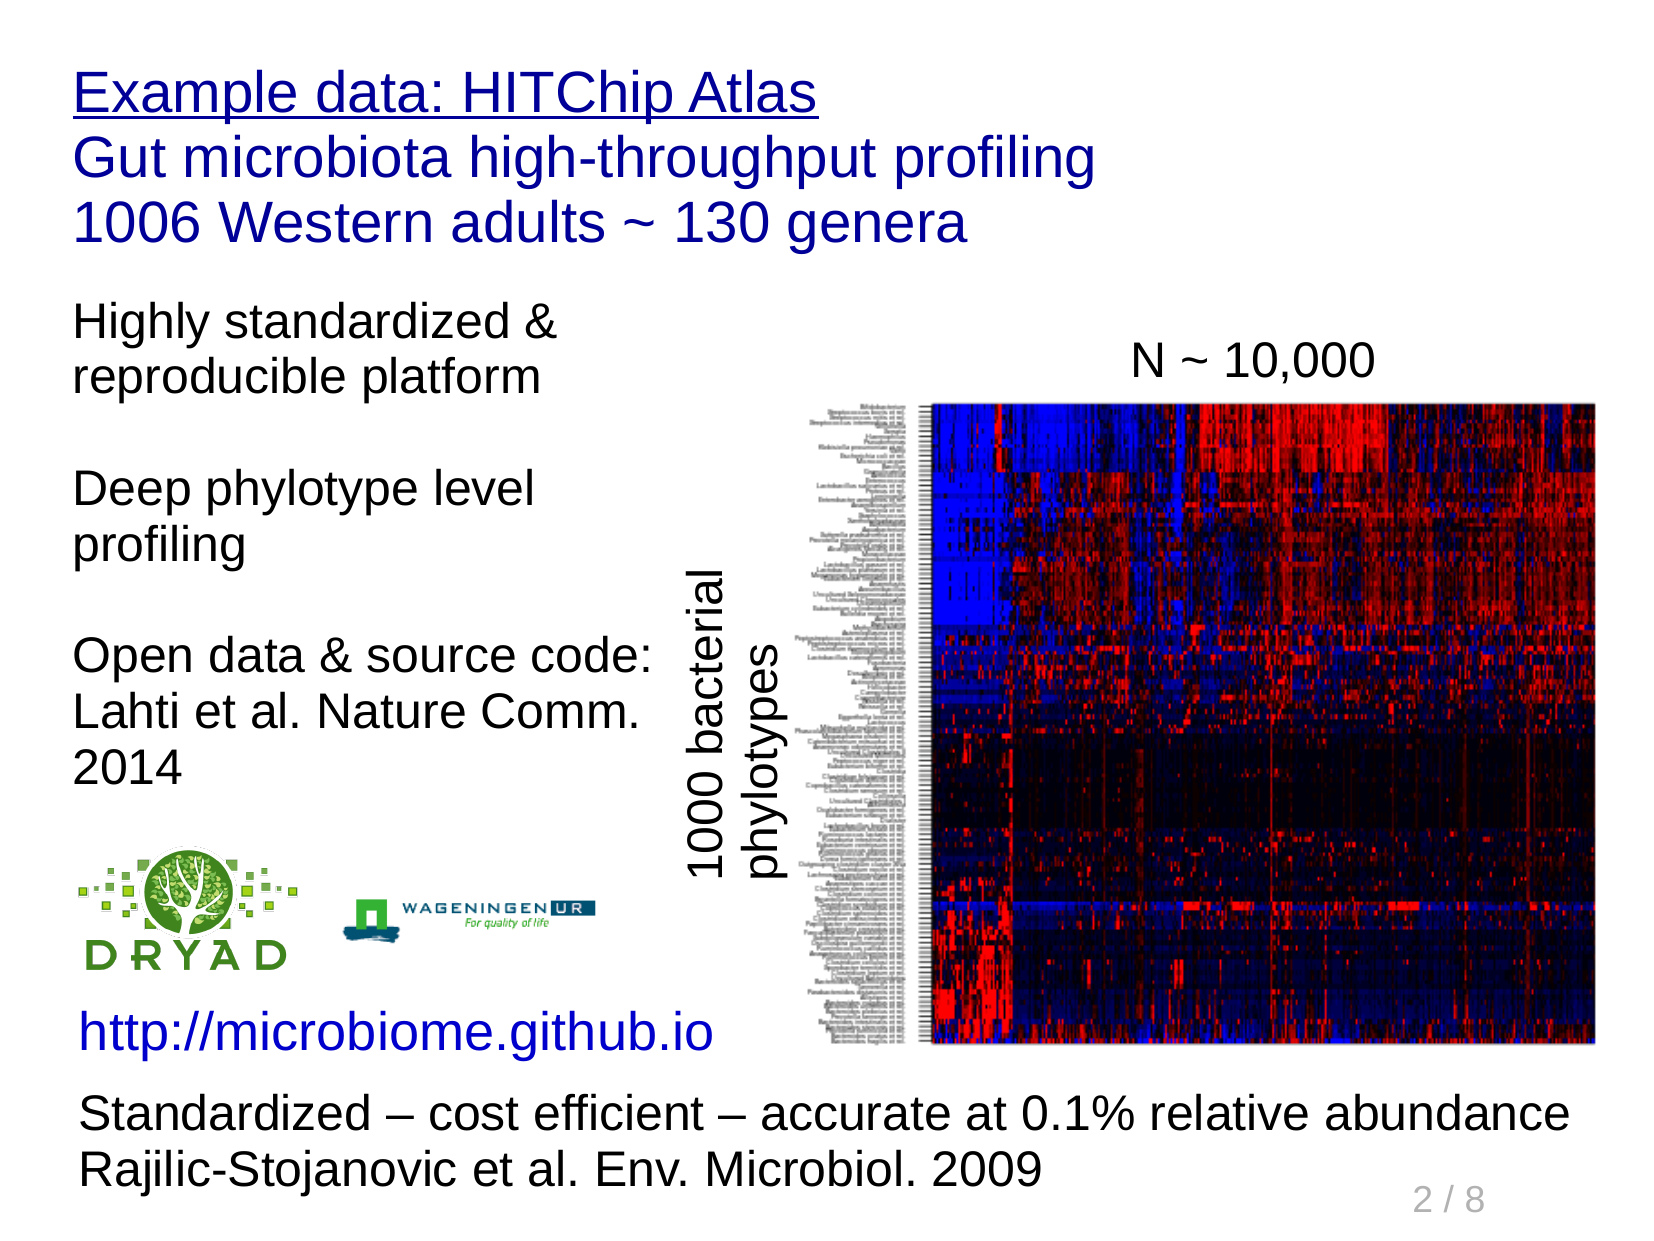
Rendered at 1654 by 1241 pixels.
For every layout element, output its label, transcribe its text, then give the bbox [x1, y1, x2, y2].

text_box <number> / 8 [1397, 1171, 1651, 1228]
text_box Example data: HITChip Atlas Gut microbiota high-throughput profiling 1006 Western adults ~ 130 genera [57, 52, 1534, 262]
text_box Highly standardized & reproducible platform Deep phylotype level profiling Open data & source code: Lahti et al. Nature Comm. 2014 [57, 285, 733, 803]
picture [750, 329, 1621, 1171]
picture [51, 839, 307, 975]
picture [329, 887, 609, 952]
text_box 1000 bacterial phylotypes [669, 500, 797, 897]
text_box N ~ 10,000 [1115, 324, 1432, 396]
text_box http://microbiome.github.io [41, 1001, 754, 1063]
text_box Standardized – cost efficient – accurate at 0.1% relative abundance Rajilic-Stojanovic et al. Env. Microbiol. 2009 [63, 1077, 1594, 1222]
